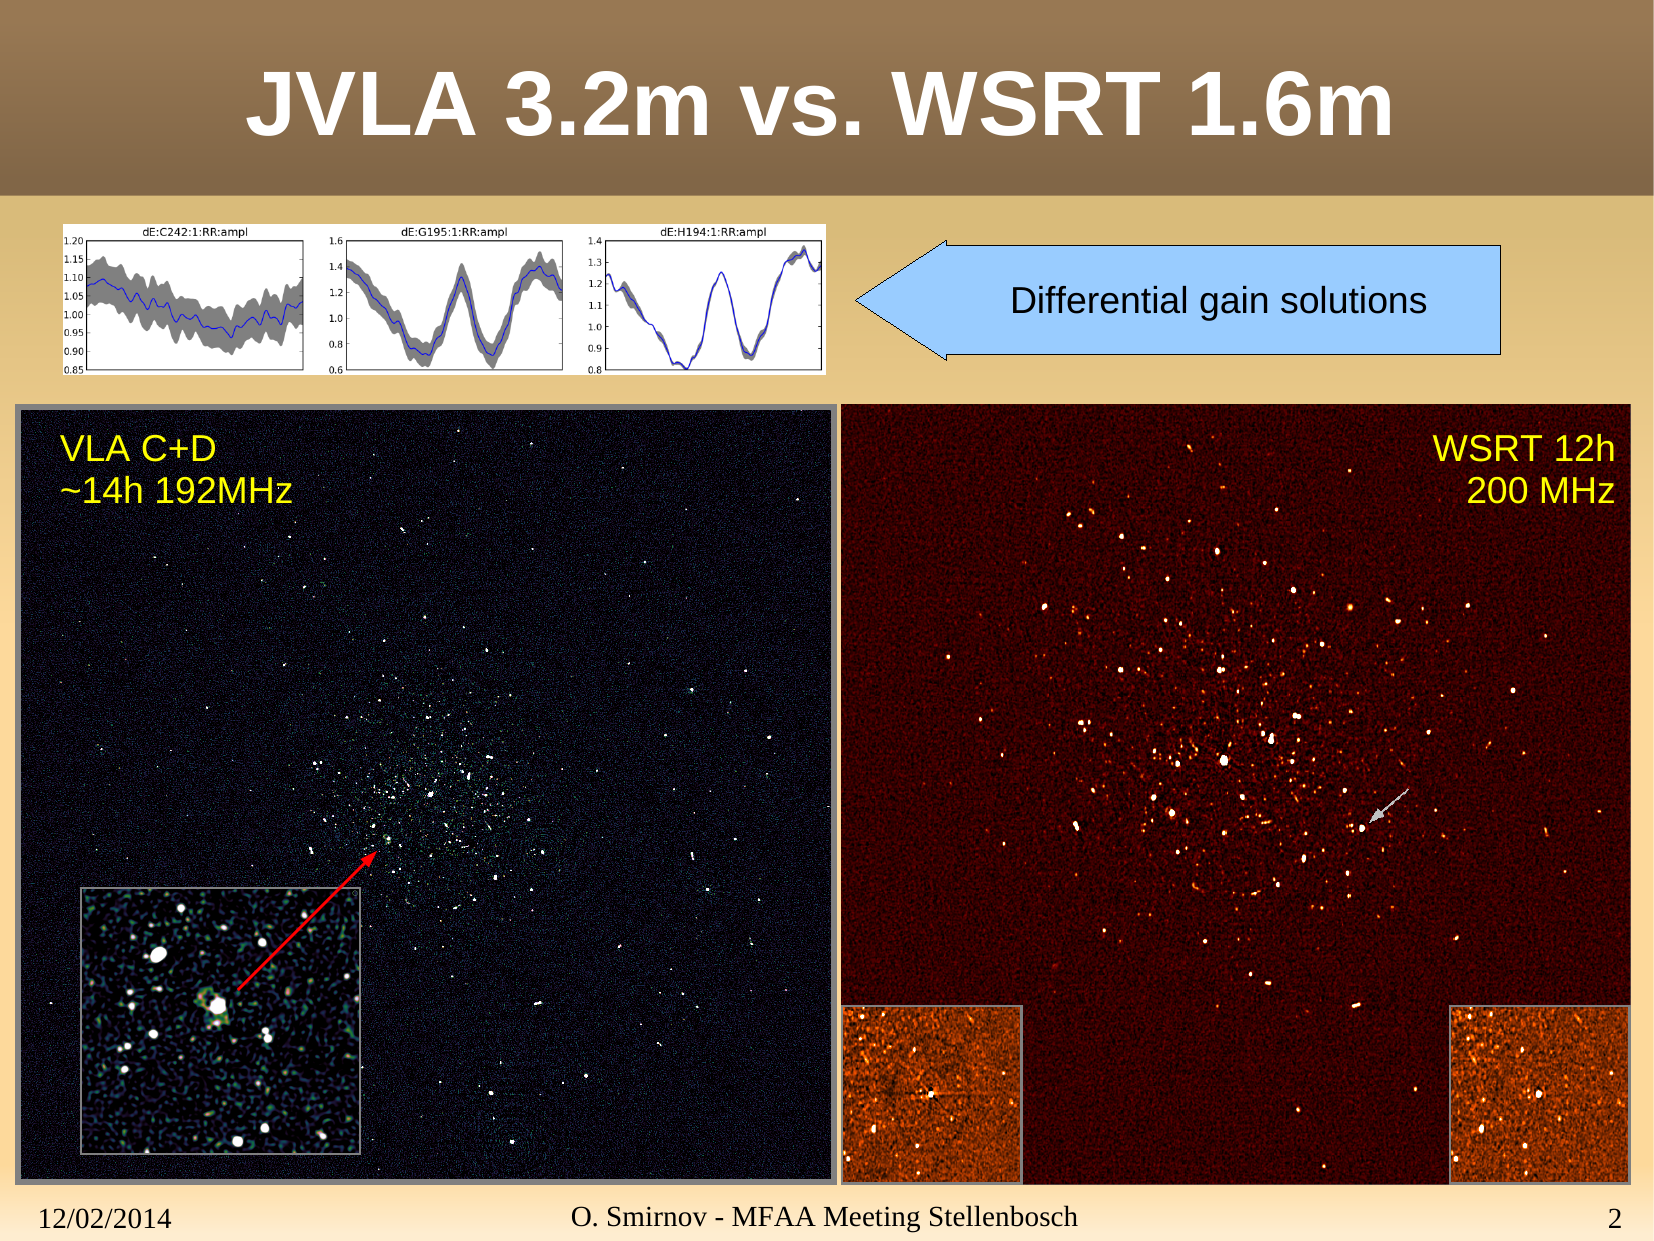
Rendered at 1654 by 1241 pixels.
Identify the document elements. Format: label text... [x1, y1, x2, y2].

title JVLA 3.2m vs. WSRT 1.6m [76, 0, 1565, 208]
text_box Differential gain solutions [855, 240, 1501, 361]
text_box WSRT 12h 200 MHz [1395, 420, 1631, 519]
text_box VLA C+D ~14h 192MHz [45, 420, 376, 519]
picture [0, 0, 1654, 1241]
